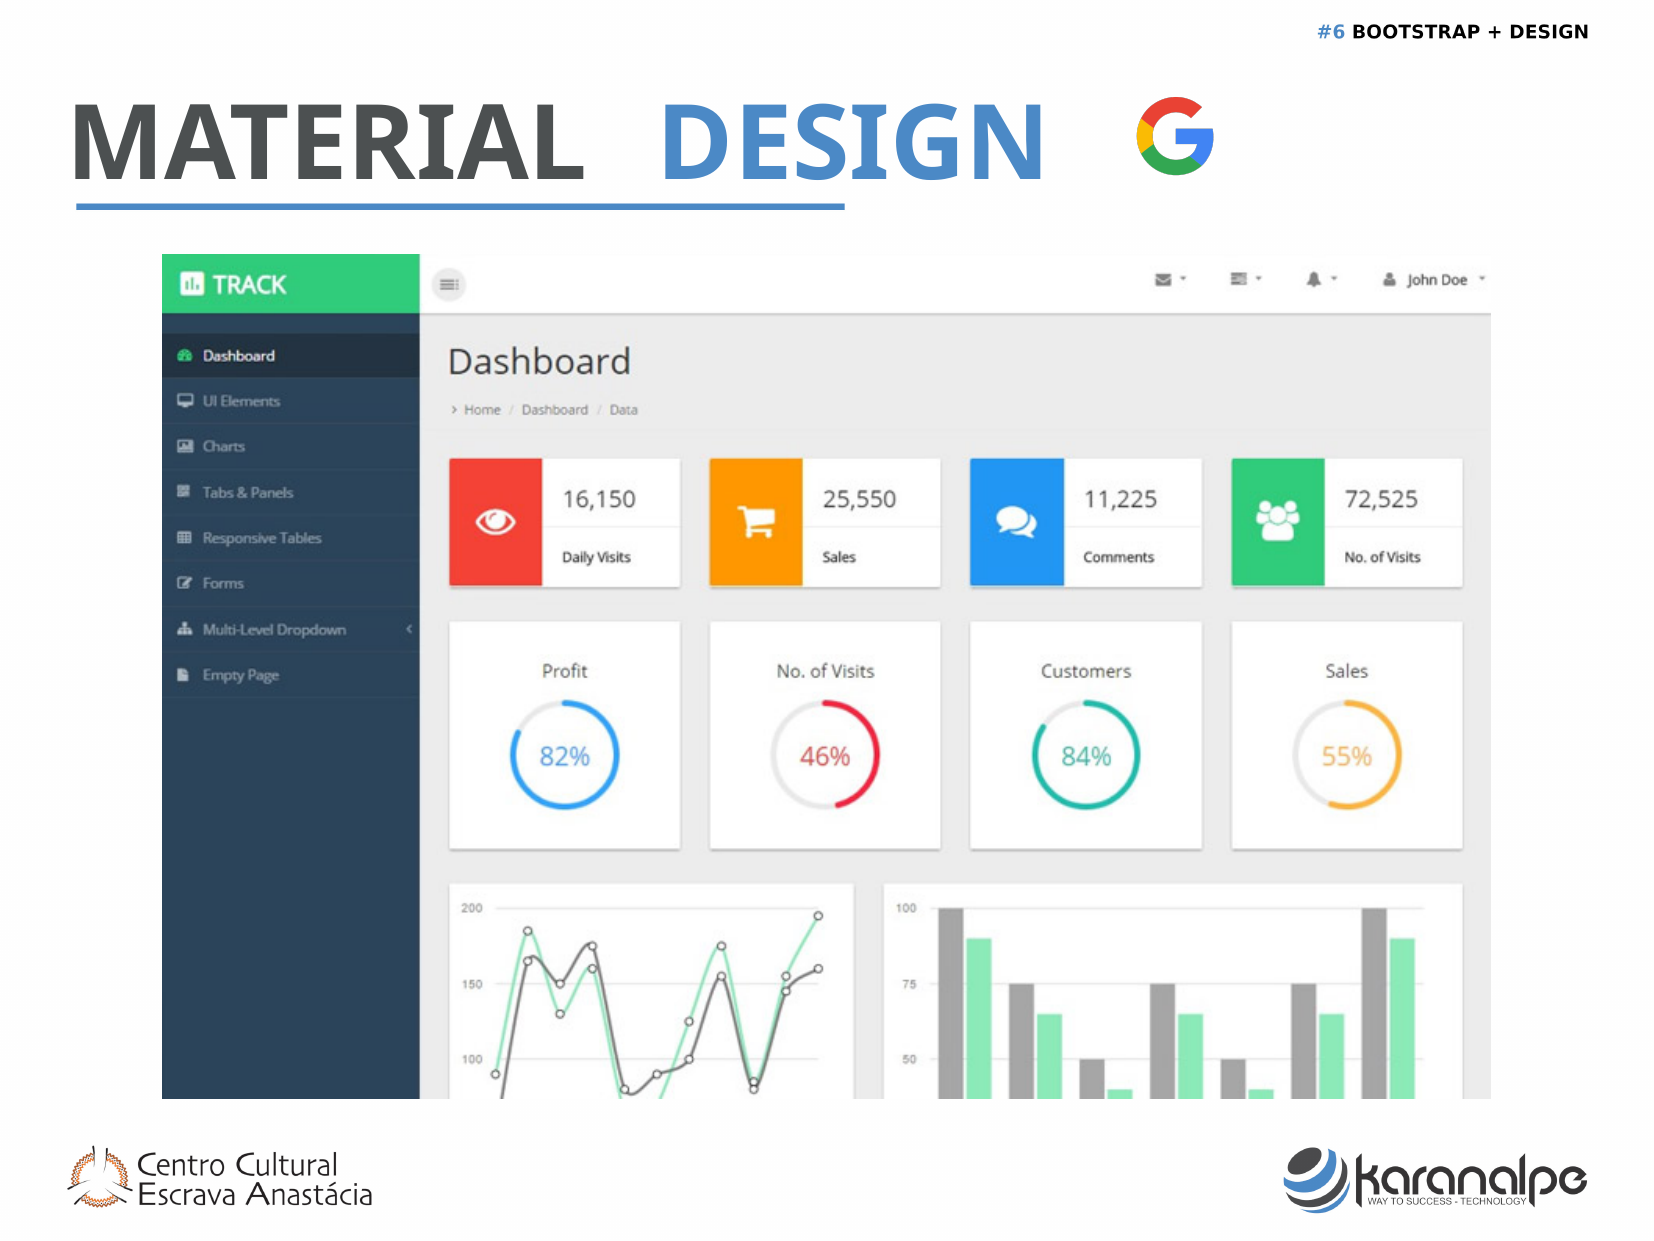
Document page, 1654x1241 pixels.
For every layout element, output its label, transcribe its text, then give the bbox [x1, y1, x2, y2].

title MATERIAL DESIGN [66, 35, 1555, 243]
picture [0, 0, 1654, 1241]
